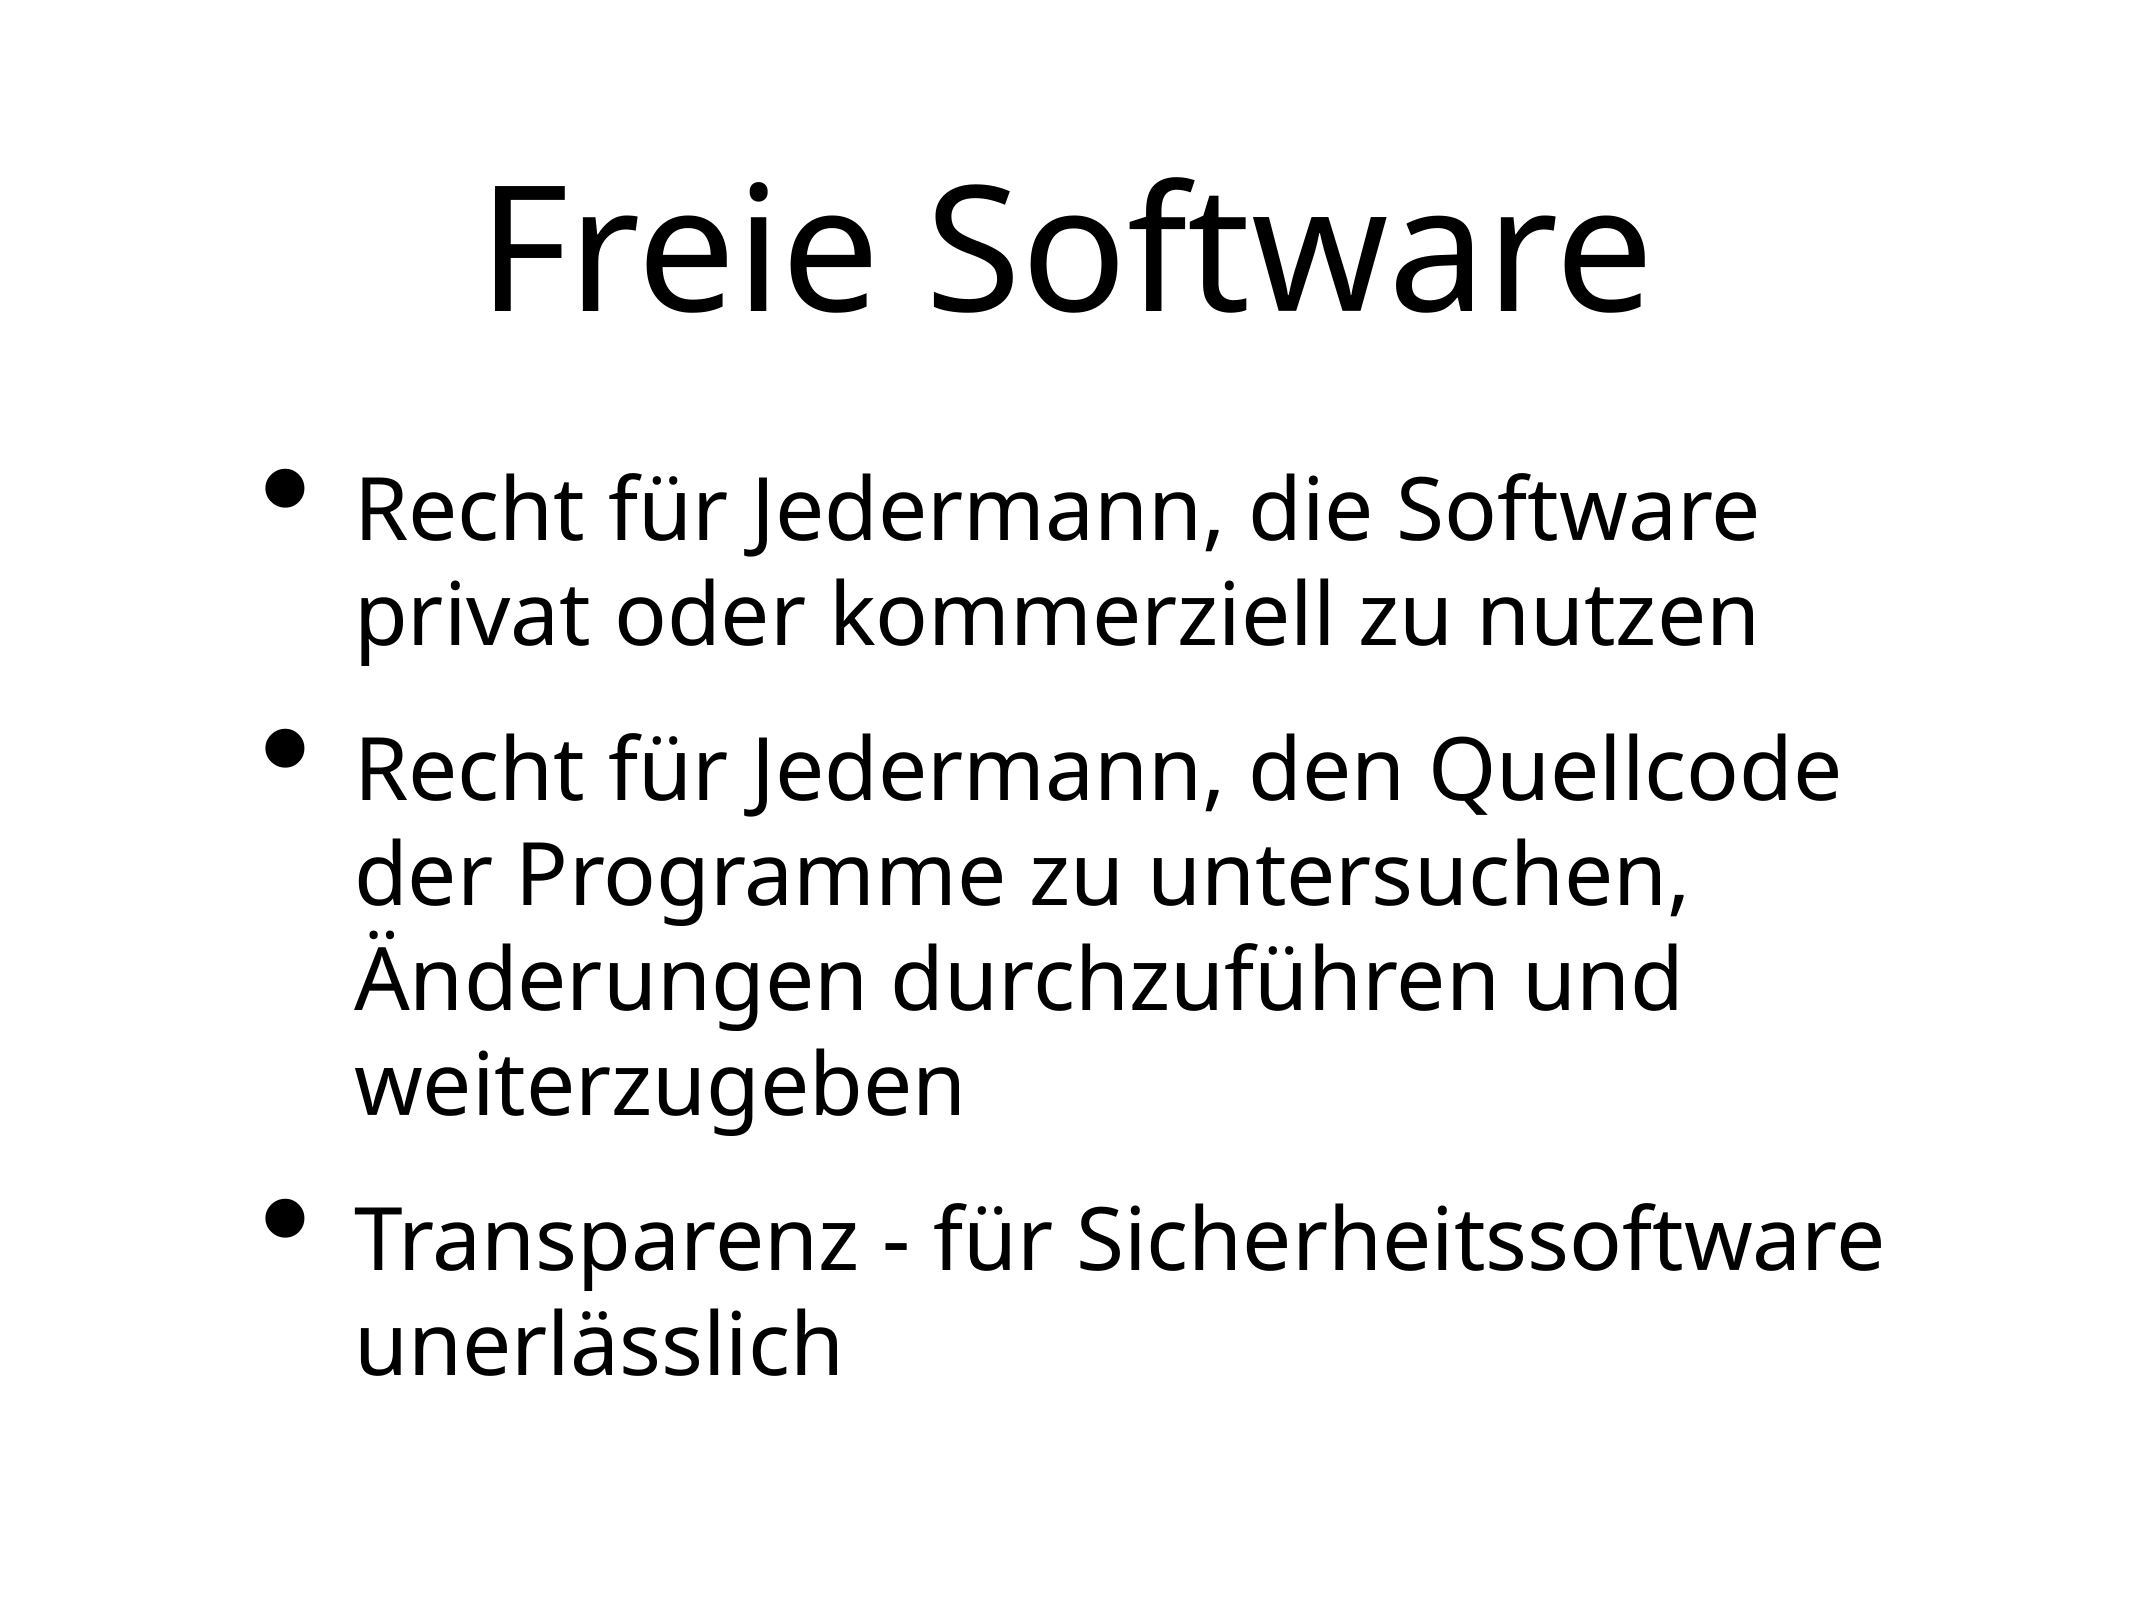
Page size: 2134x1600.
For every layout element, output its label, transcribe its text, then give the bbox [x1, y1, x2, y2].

title Freie Software [208, 41, 1925, 442]
list Recht für Jedermann, die Software privat oder kommerziell zu nutzen Recht für Jedermann, den Quellcode der Programme zu untersuchen, Änderungen durchzuführen und weiterzugeben Transparenz - für Sicherheitssoftware unerlässlich [208, 454, 1925, 1392]
